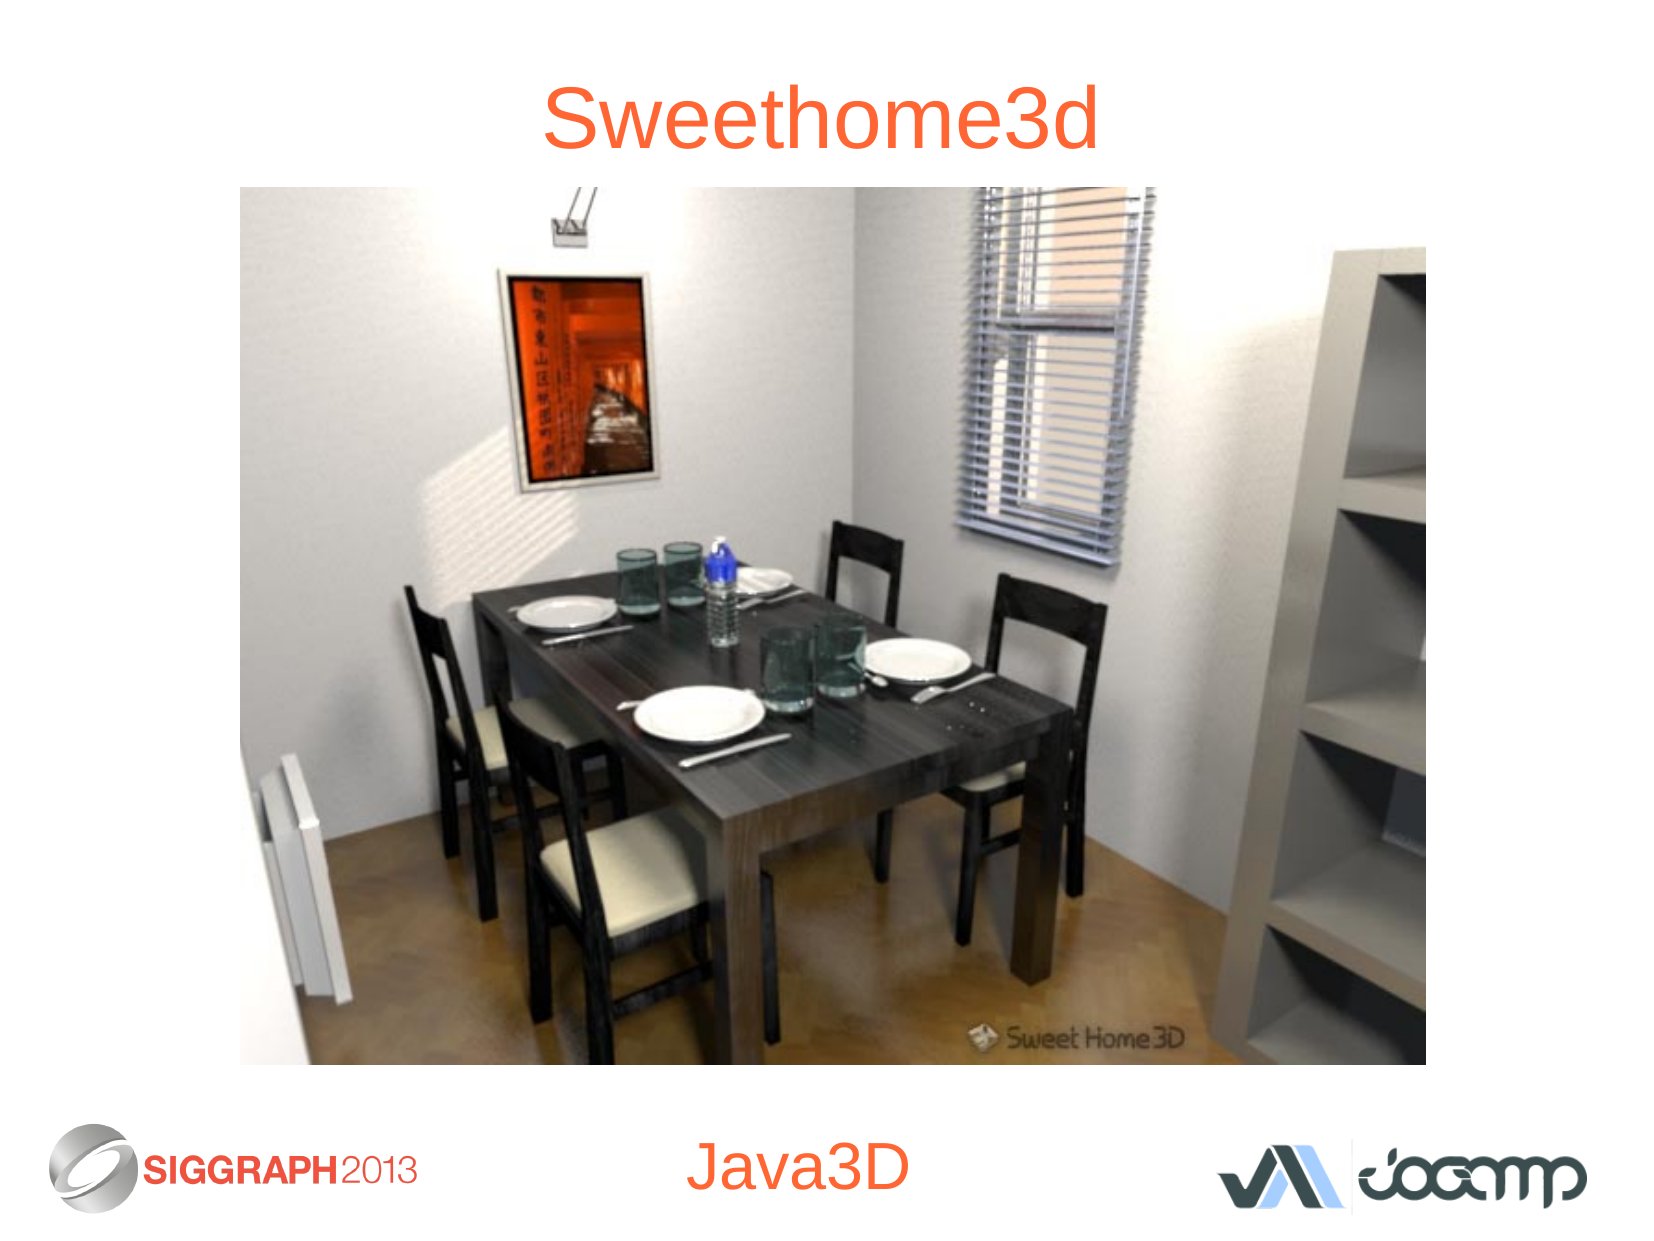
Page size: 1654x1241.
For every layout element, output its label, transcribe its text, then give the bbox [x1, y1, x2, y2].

title Sweethome3d [68, 49, 1576, 188]
picture [1215, 1139, 1587, 1215]
picture [240, 187, 1426, 1066]
picture [45, 1122, 421, 1215]
text_box Java3D [653, 1117, 946, 1216]
